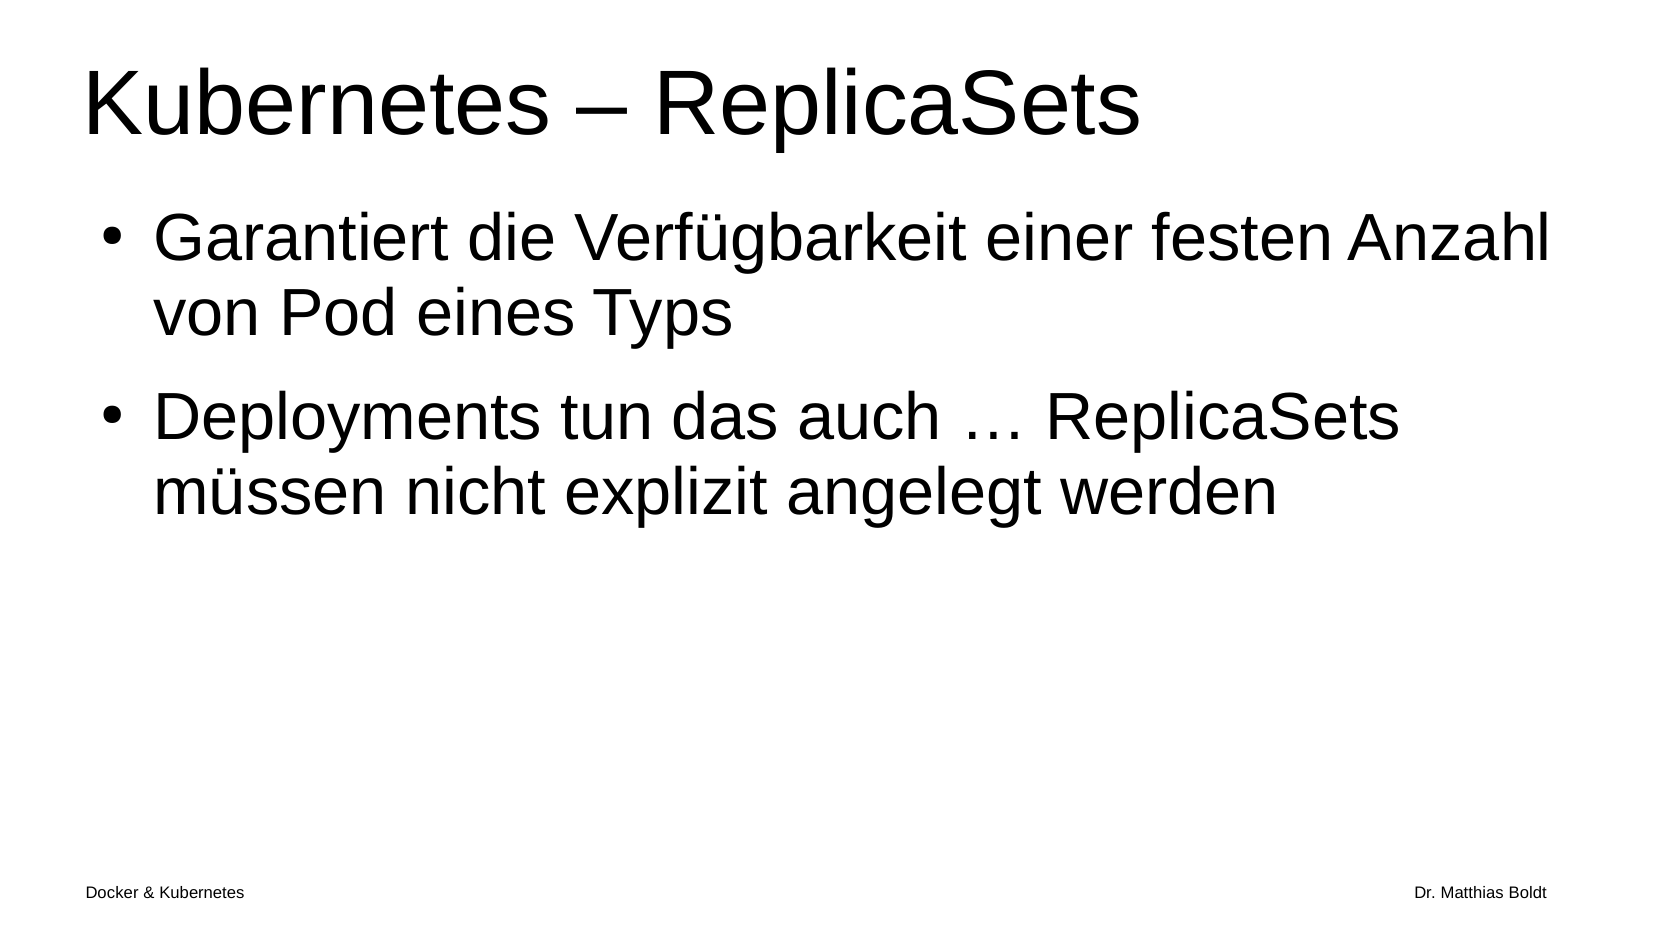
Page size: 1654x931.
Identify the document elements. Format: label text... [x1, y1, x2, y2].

title Kubernetes – ReplicaSets [82, 25, 1571, 181]
list Garantiert die Verfügbarkeit einer festen Anzahl von Pod eines Typs Deployments tun das auch … ReplicaSets müssen nicht explizit angelegt werden [82, 199, 1571, 845]
text_box Docker & Kubernetes Dr. Matthias Boldt [70, 875, 1563, 910]
